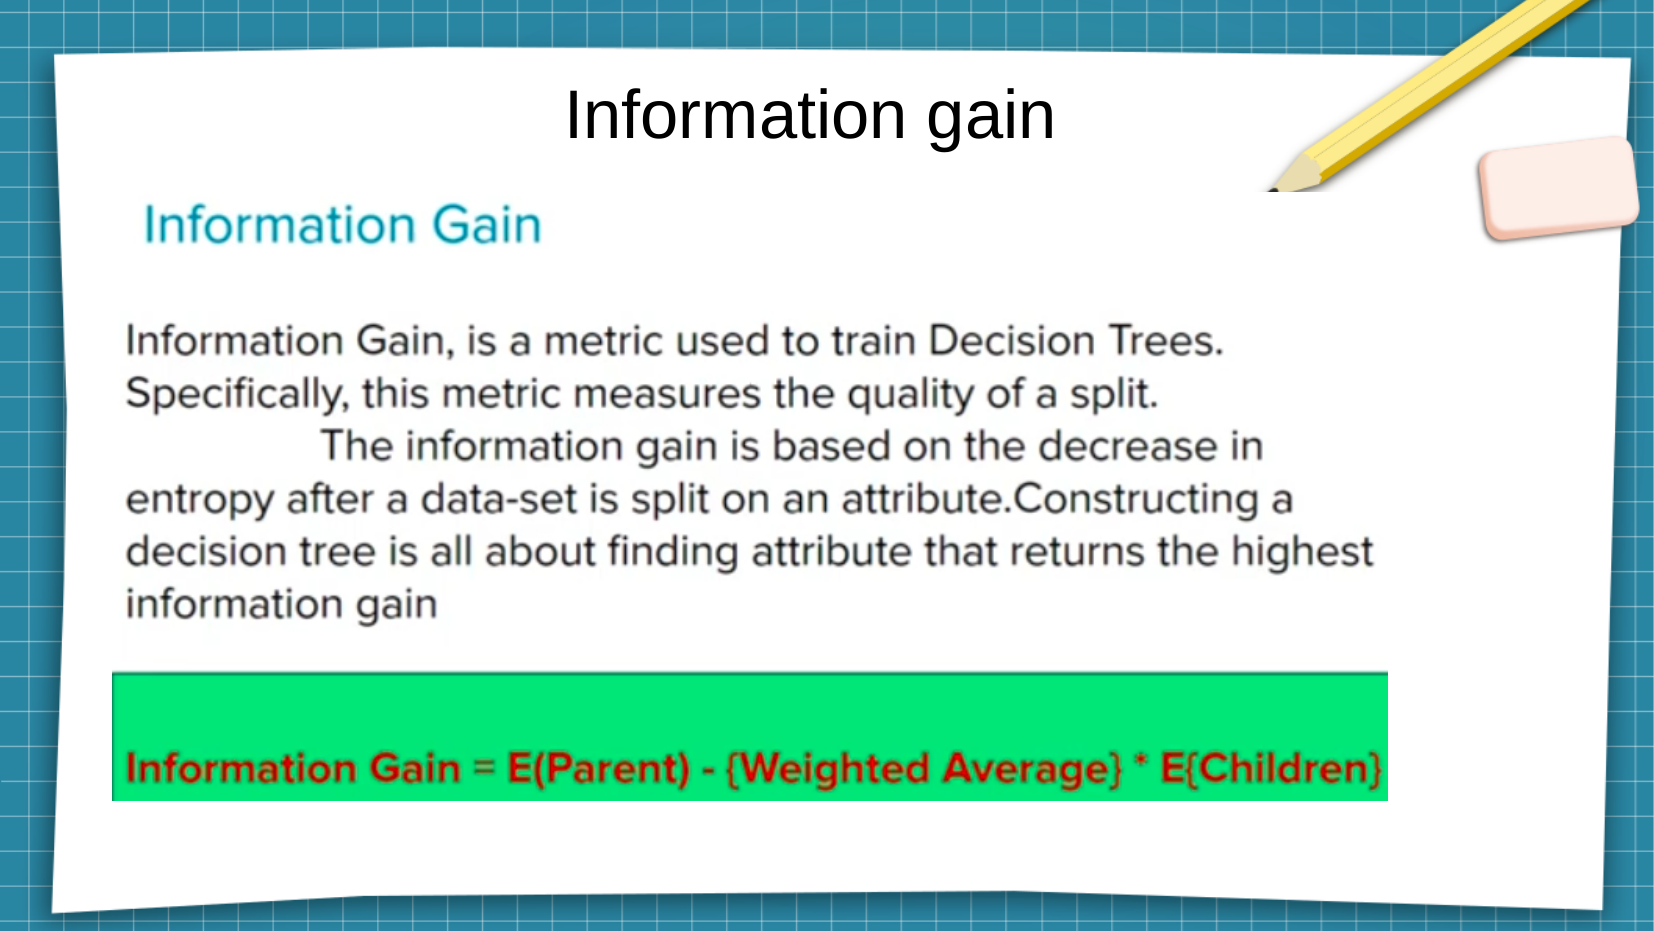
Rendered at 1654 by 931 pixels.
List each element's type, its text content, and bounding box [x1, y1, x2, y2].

picture [0, 0, 1654, 931]
title Information gain [82, 37, 1571, 193]
